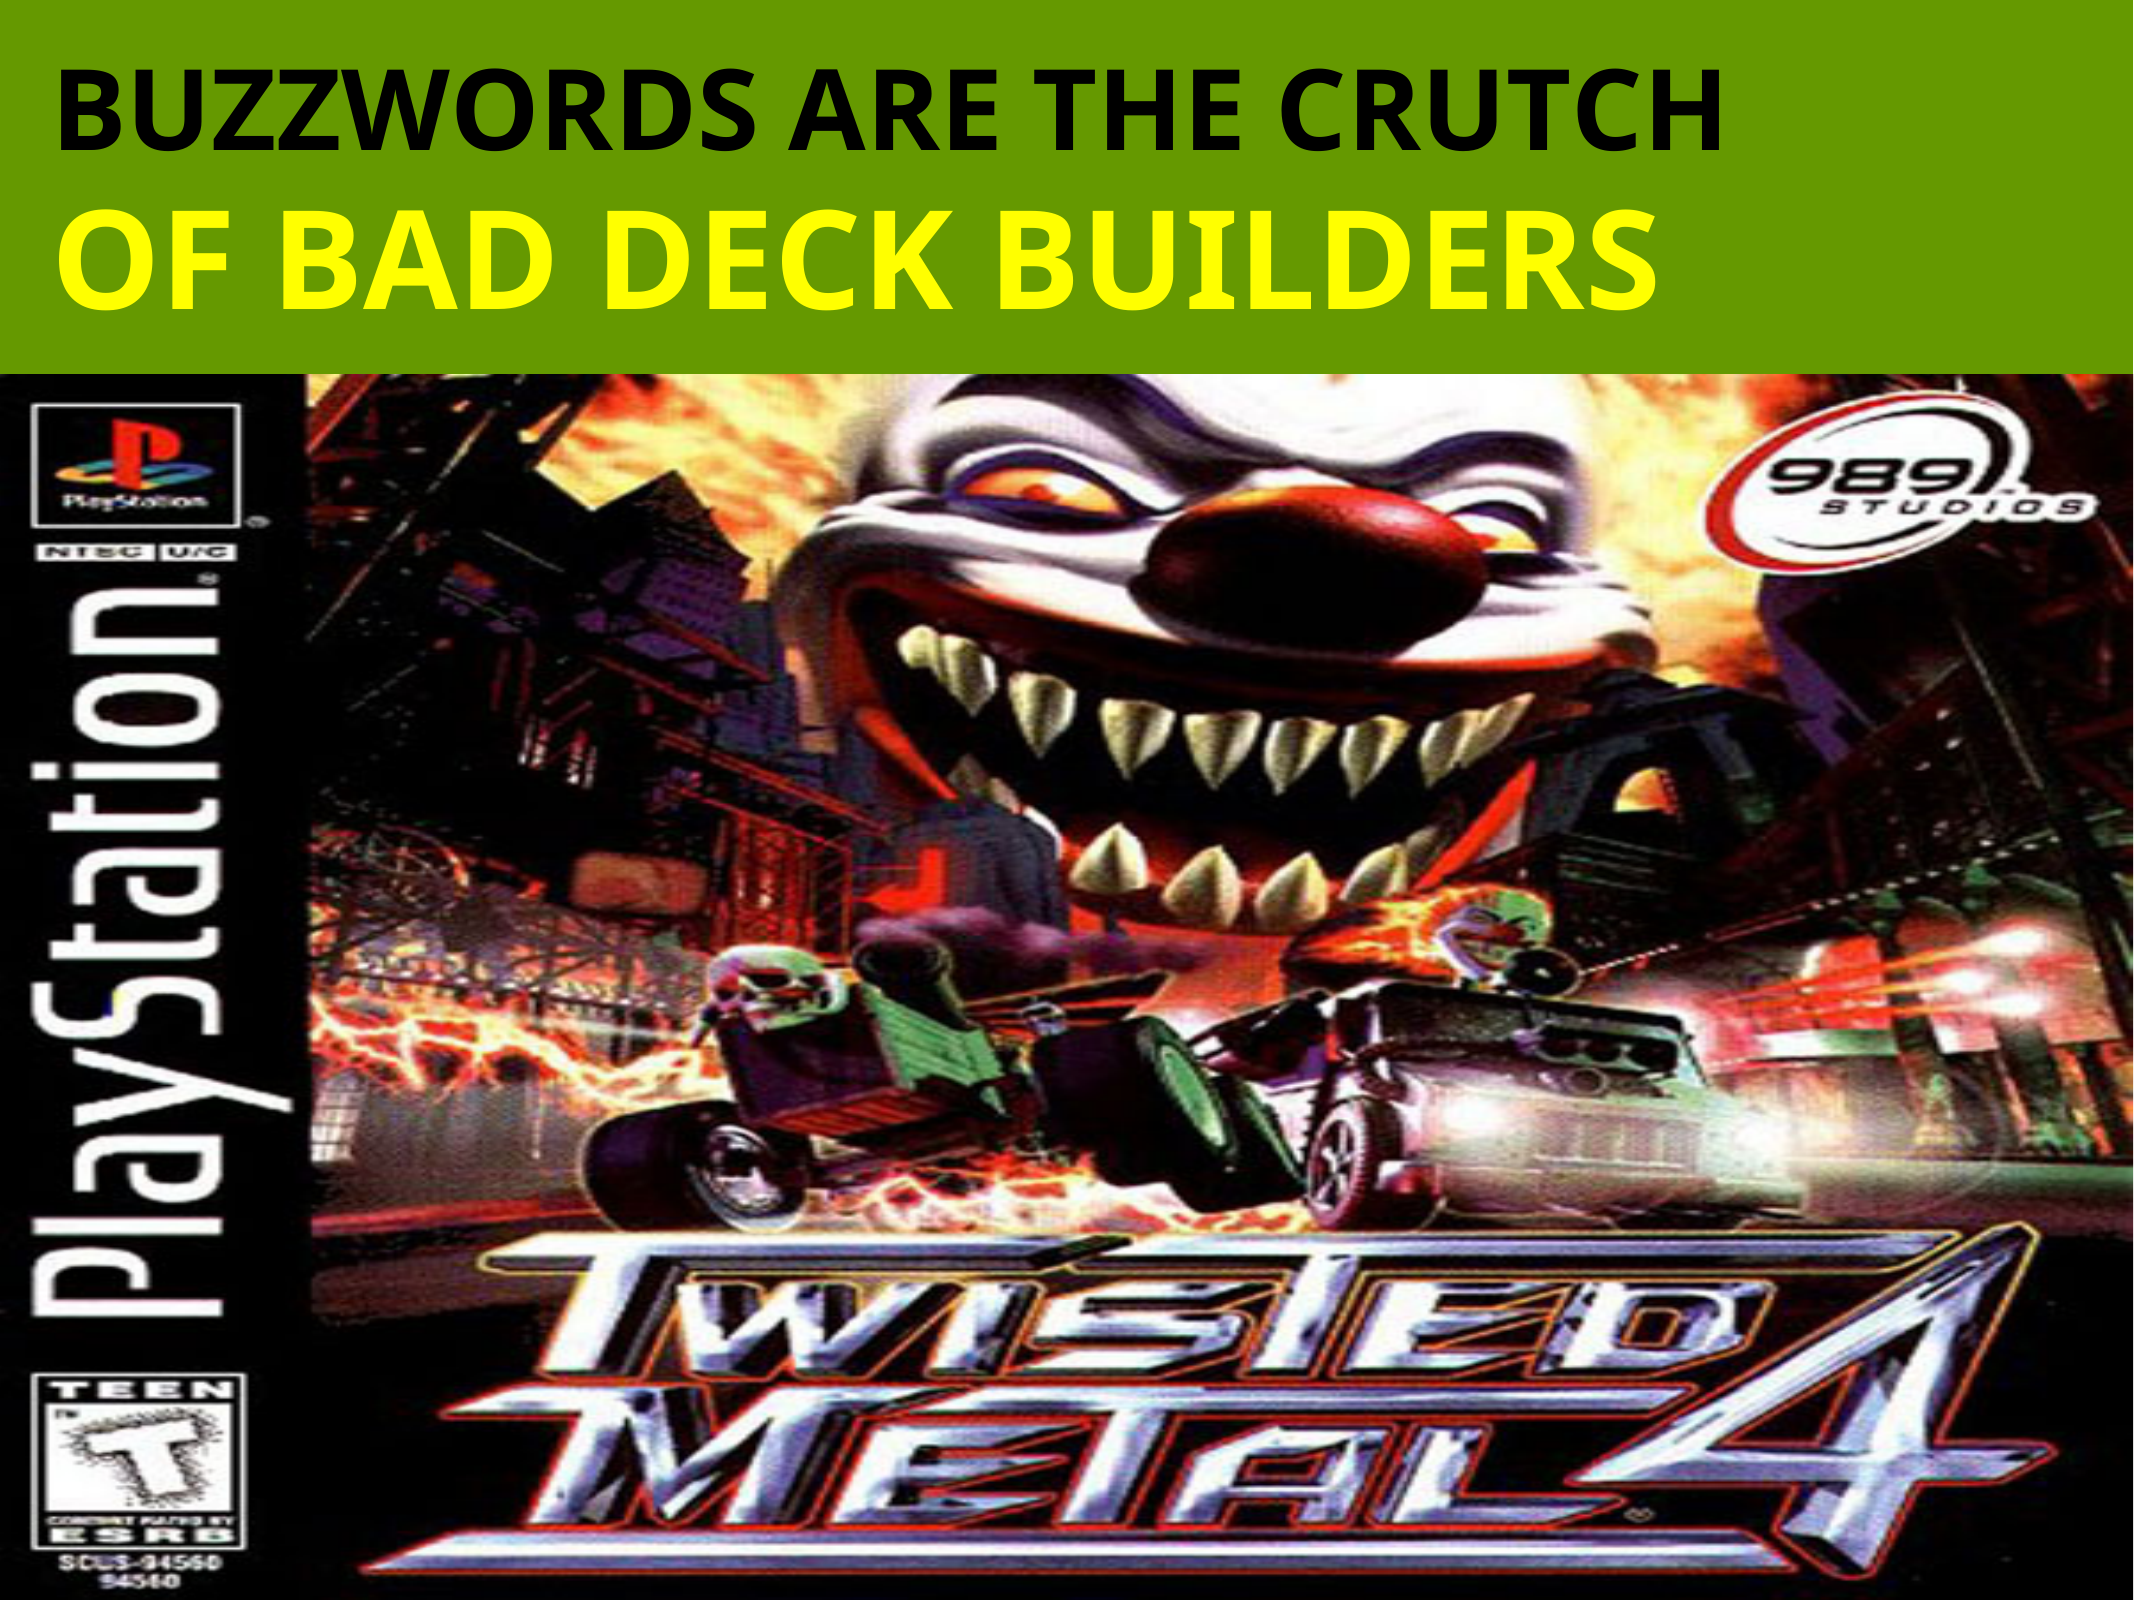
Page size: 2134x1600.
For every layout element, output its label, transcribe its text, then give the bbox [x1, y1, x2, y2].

picture [0, 374, 2134, 1600]
text_box BUZZWORDS ARE THE CRUTCH OF BAD DECK BUILDERS [41, 37, 2063, 374]
